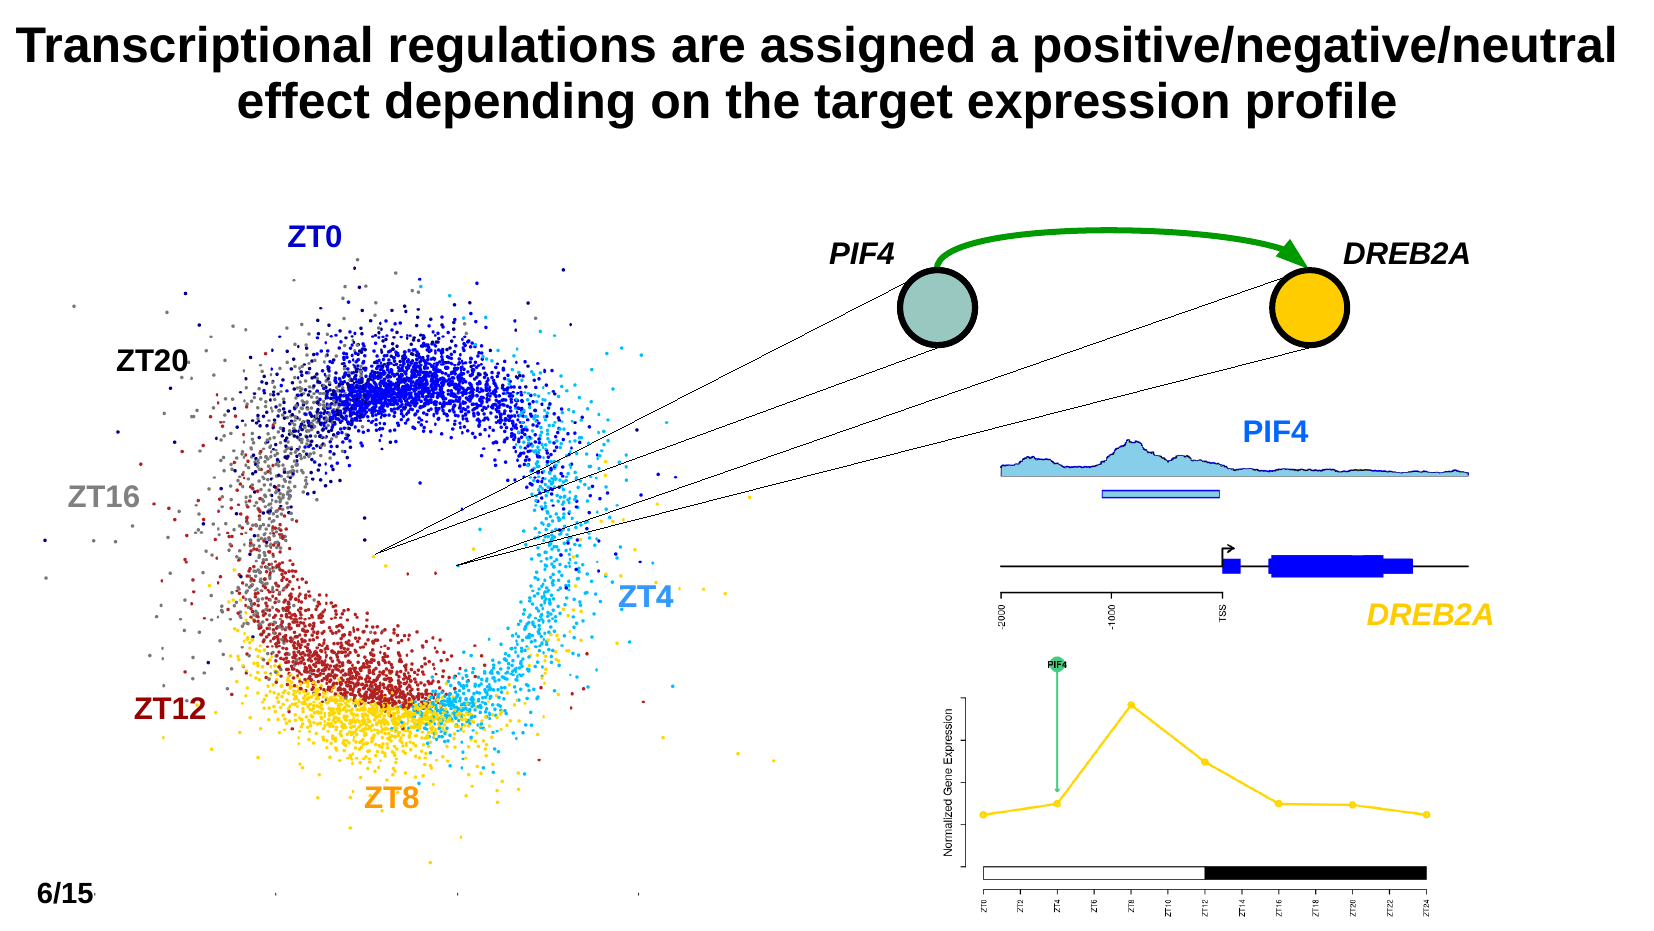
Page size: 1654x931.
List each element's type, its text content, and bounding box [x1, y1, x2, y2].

text_box 6/15 [15, 870, 121, 918]
text_box ZT12 [119, 684, 285, 783]
title Transcriptional regulations are assigned a positive/negative/neutral effect depending on the target expression profile [15, 0, 1621, 185]
text_box PIF4 [814, 229, 980, 328]
text_box PIF4 [940, 245, 980, 328]
text_box [900, 270, 976, 346]
text_box ZT8 [349, 772, 515, 872]
text_box DREB2A [1328, 229, 1494, 329]
text_box [1272, 270, 1348, 346]
text_box ZT0 [272, 211, 438, 311]
text_box ZT4 [603, 571, 769, 671]
text_box ZT16 [52, 471, 218, 571]
text_box ZT20 [101, 335, 267, 435]
text_box DREB2A [1351, 589, 1517, 689]
text_box PIF4 [1227, 406, 1393, 506]
picture [0, 224, 1524, 931]
text_box [939, 423, 1015, 439]
